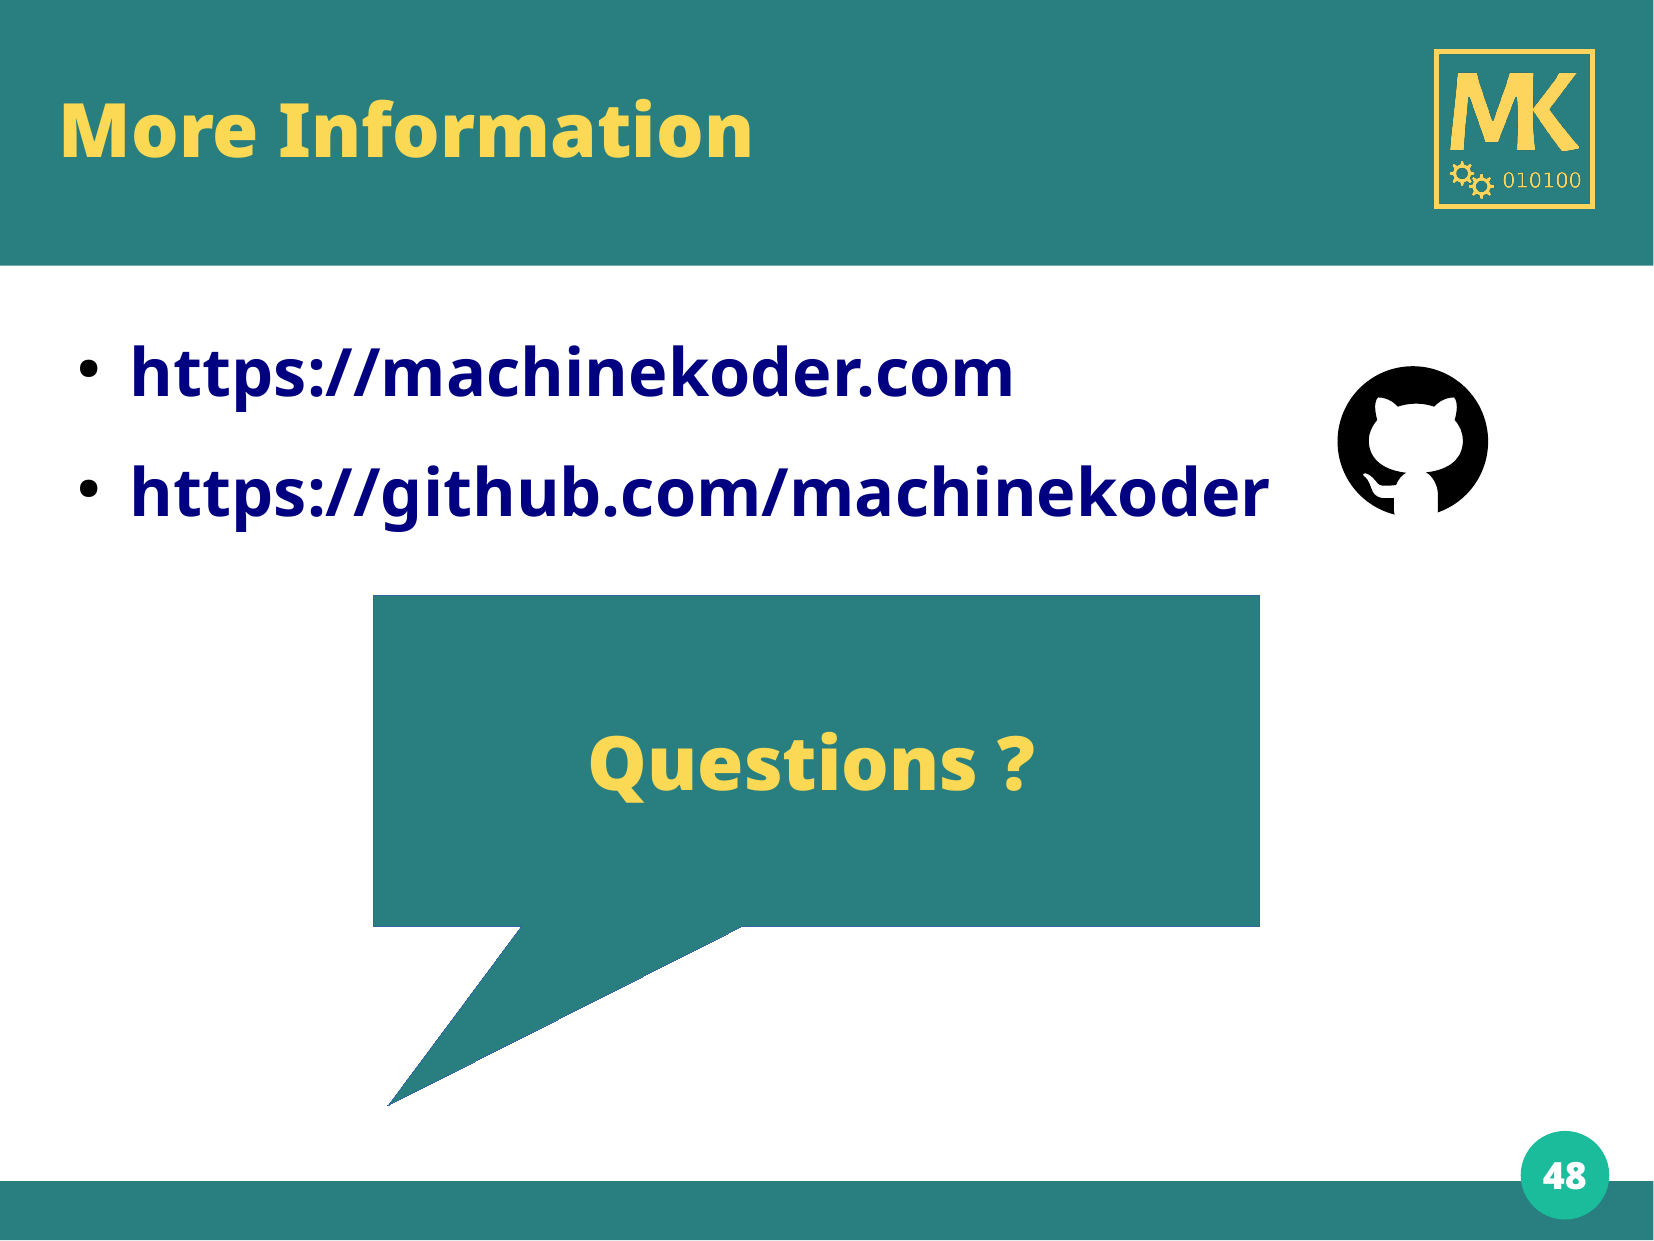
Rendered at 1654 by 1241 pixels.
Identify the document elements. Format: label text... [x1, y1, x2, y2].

text_box Questions ? [373, 595, 1260, 1106]
title More Information [59, 49, 1595, 207]
picture [1337, 366, 1489, 515]
list https://machinekoder.com https://github.com/machinekoder [59, 324, 1595, 1152]
